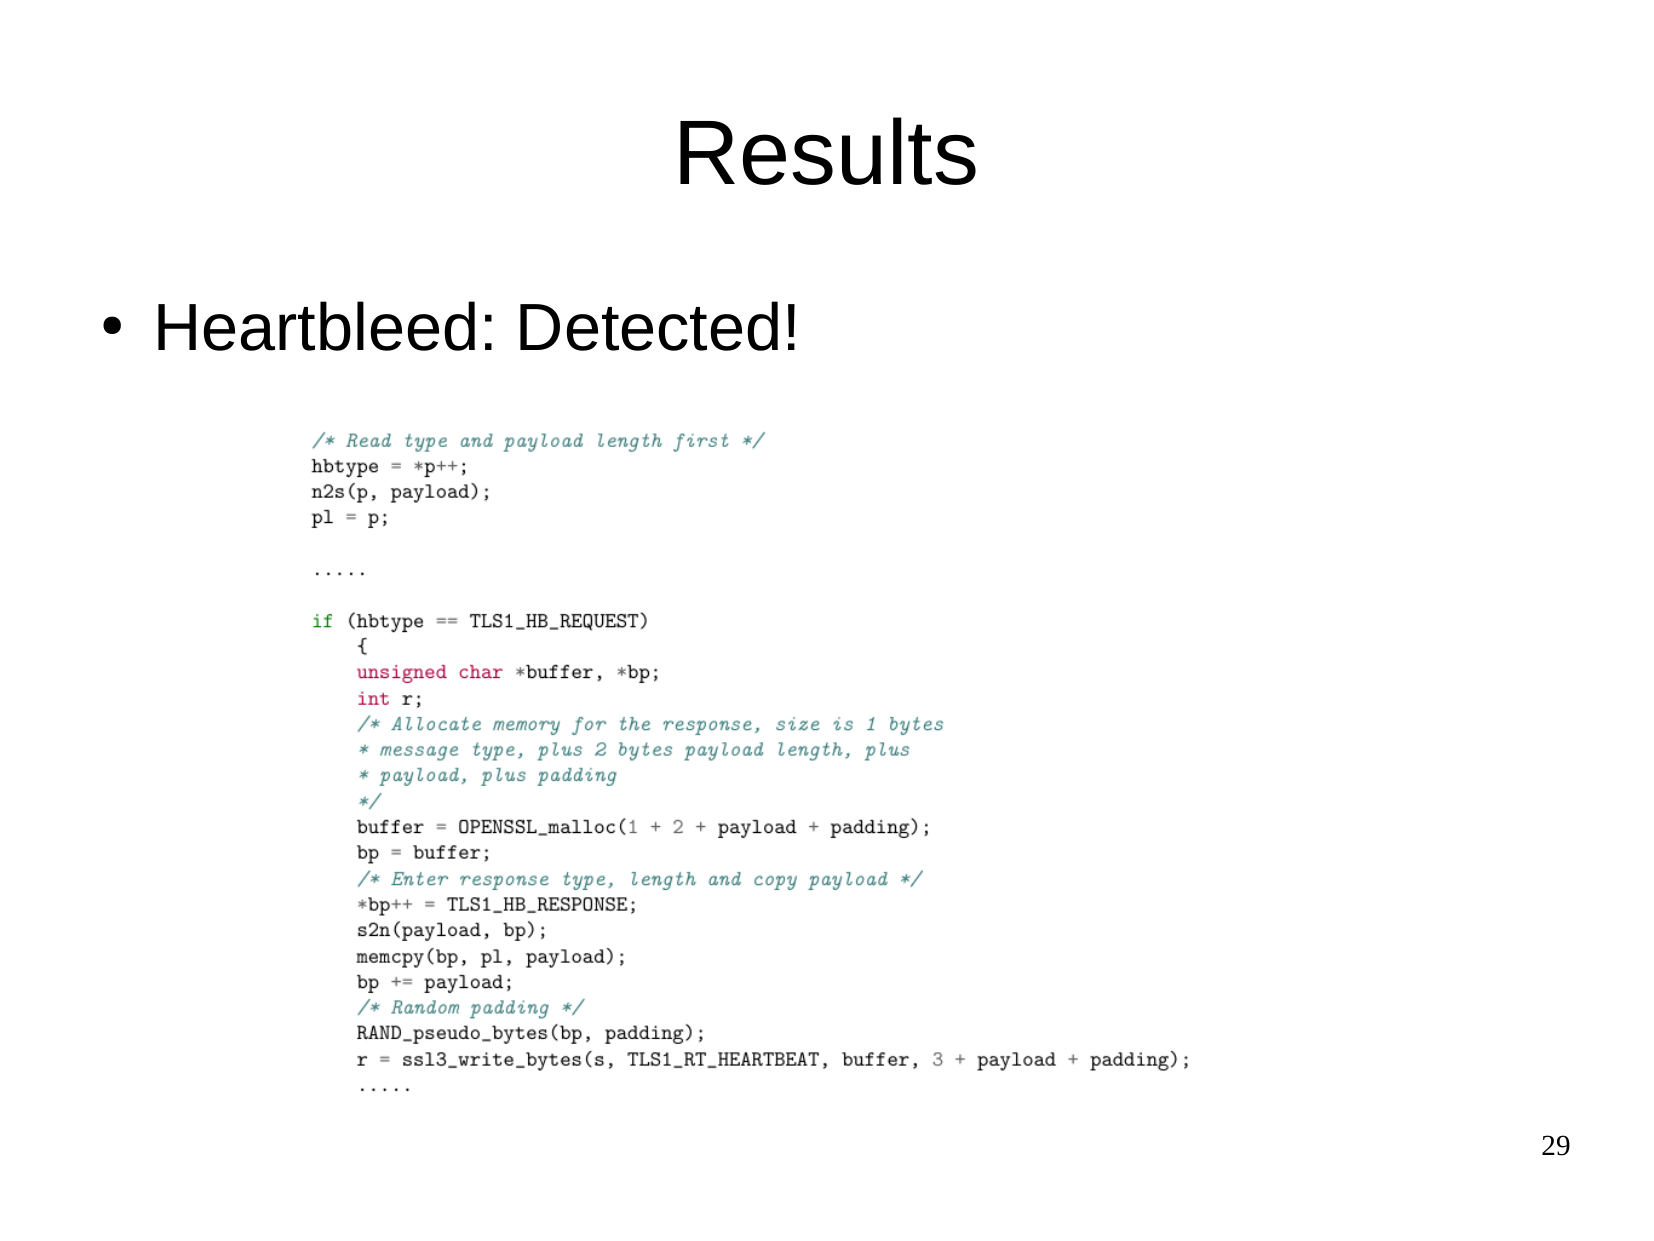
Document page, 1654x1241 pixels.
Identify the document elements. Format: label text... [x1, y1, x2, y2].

picture [285, 410, 1290, 1096]
title Results [82, 49, 1571, 257]
list Heartbleed: Detected! [82, 290, 1571, 492]
